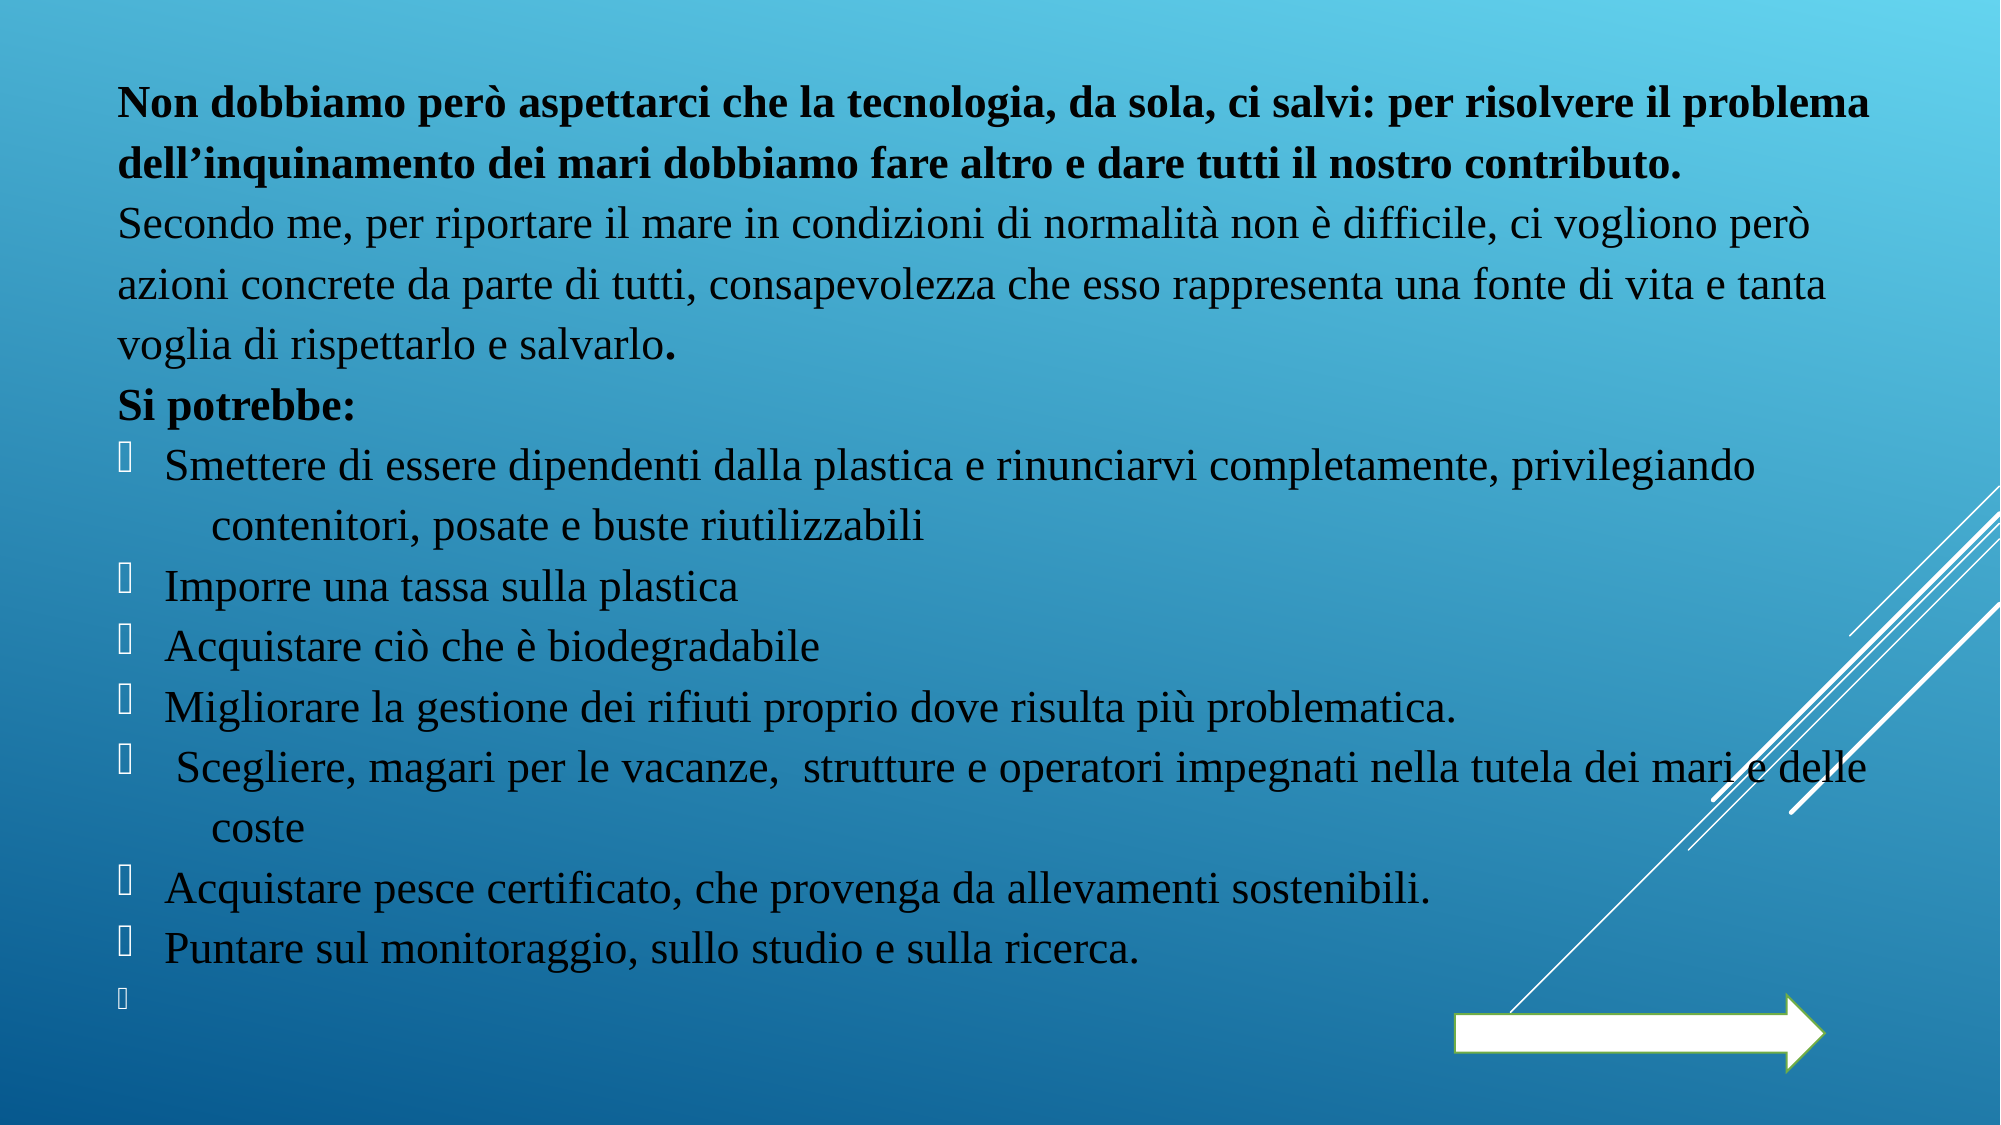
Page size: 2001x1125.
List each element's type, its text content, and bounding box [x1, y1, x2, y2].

list Non dobbiamo però aspettarci che la tecnologia, da sola, ci salvi: per risolvere il problema dell’inquinamento dei mari dobbiamo fare altro e dare tutti il nostro contributo. Secondo me, per riportare il mare in condizioni di normalità non è difficile, ci vogliono però azioni concrete da parte di tutti, consapevolezza che esso rappresenta una fonte di vita e tanta voglia di rispettarlo e salvarlo. Si potrebbe: Smettere di essere dipendenti dalla plastica e rinunciarvi completamente, privilegiando contenitori, posate e buste riutilizzabili Imporre una tassa sulla plastica Acquistare ciò che è biodegradabile Migliorare la gestione dei rifiuti proprio dove risulta più problematica. Scegliere, magari per le vacanze, strutture e operatori impegnati nella tutela dei mari e delle coste Acquistare pesce certificato, che provenga da allevamenti sostenibili. Puntare sul monitoraggio, sullo studio e sulla ricerca. [102, 59, 1945, 996]
text_box [1454, 995, 1825, 1072]
